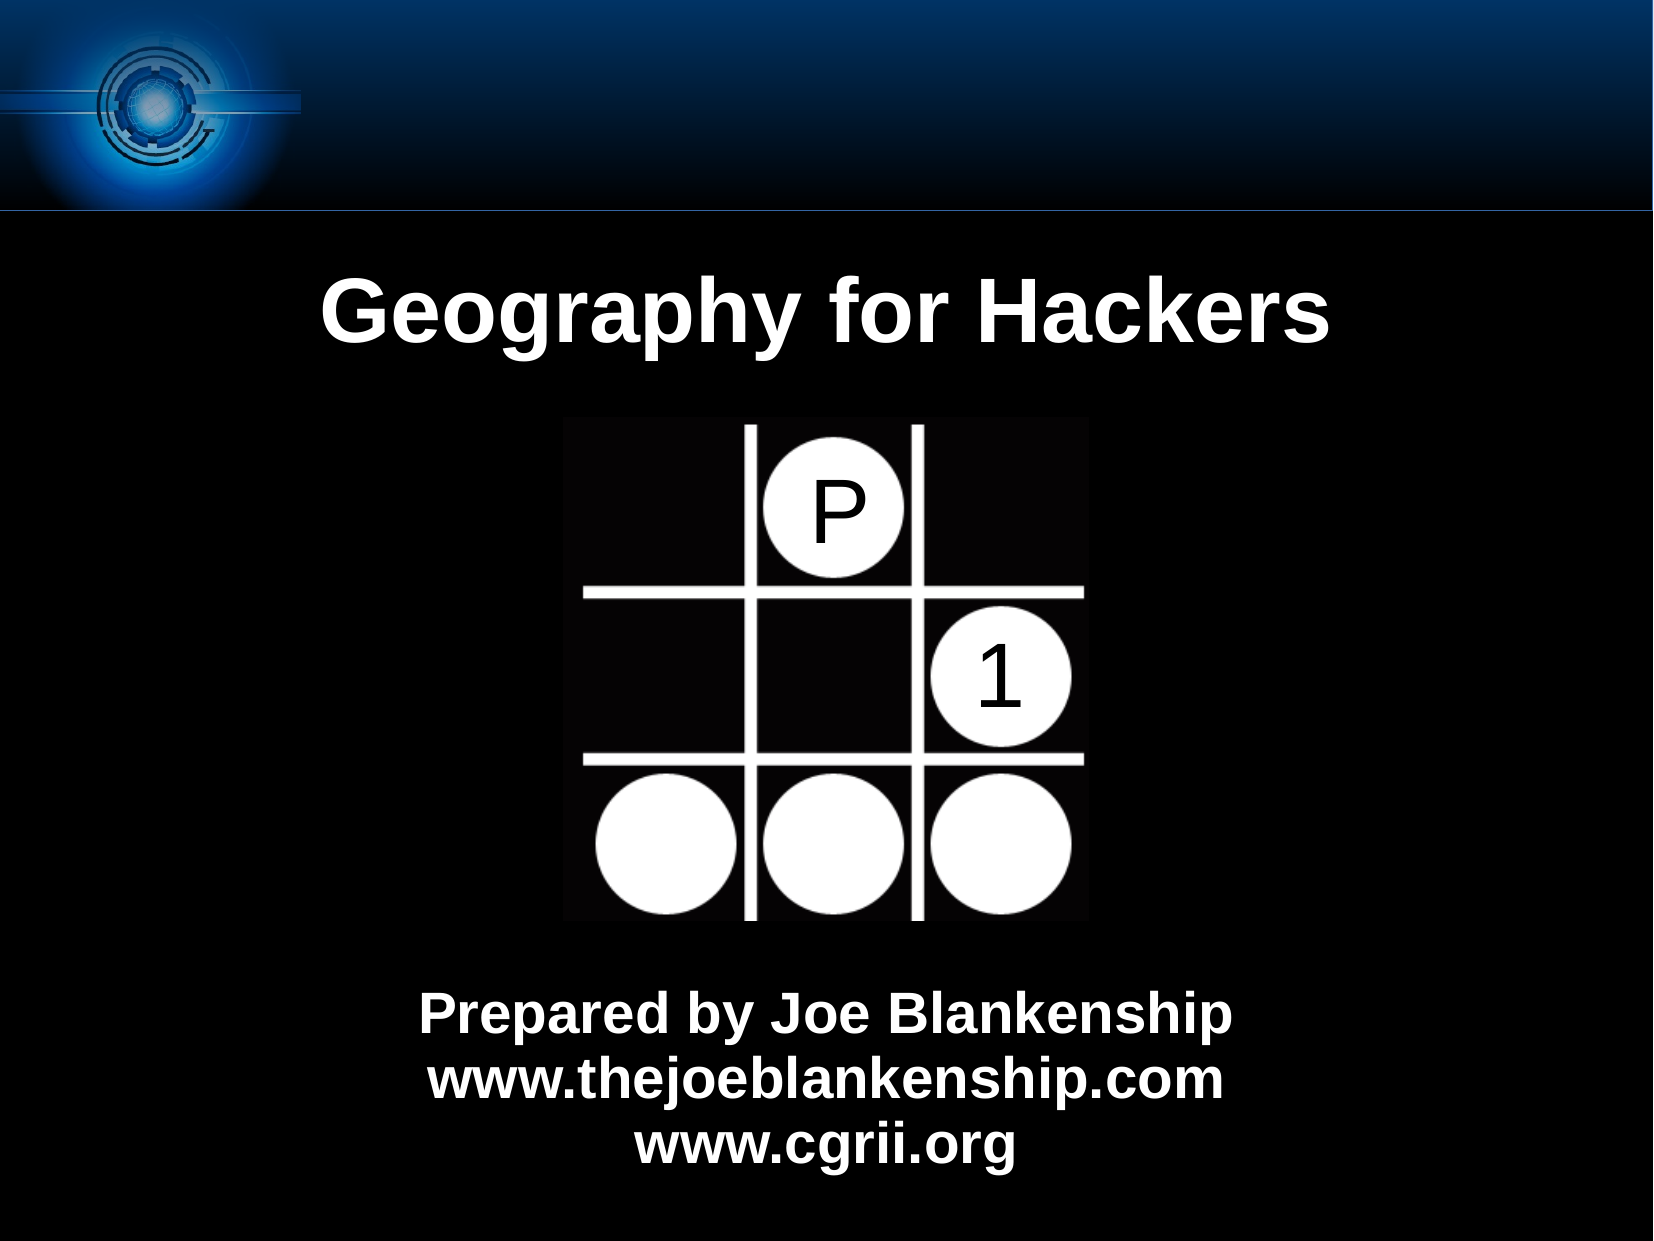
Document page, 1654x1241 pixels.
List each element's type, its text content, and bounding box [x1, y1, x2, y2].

picture [563, 417, 1089, 921]
text_box P [795, 453, 871, 571]
picture [0, 87, 301, 210]
title Geography for Hackers [82, 207, 1571, 415]
title Prepared by Joe Blankenship www.thejoeblankenship.com www.cgrii.org [98, 980, 1554, 1177]
text_box 1 [960, 617, 1036, 736]
